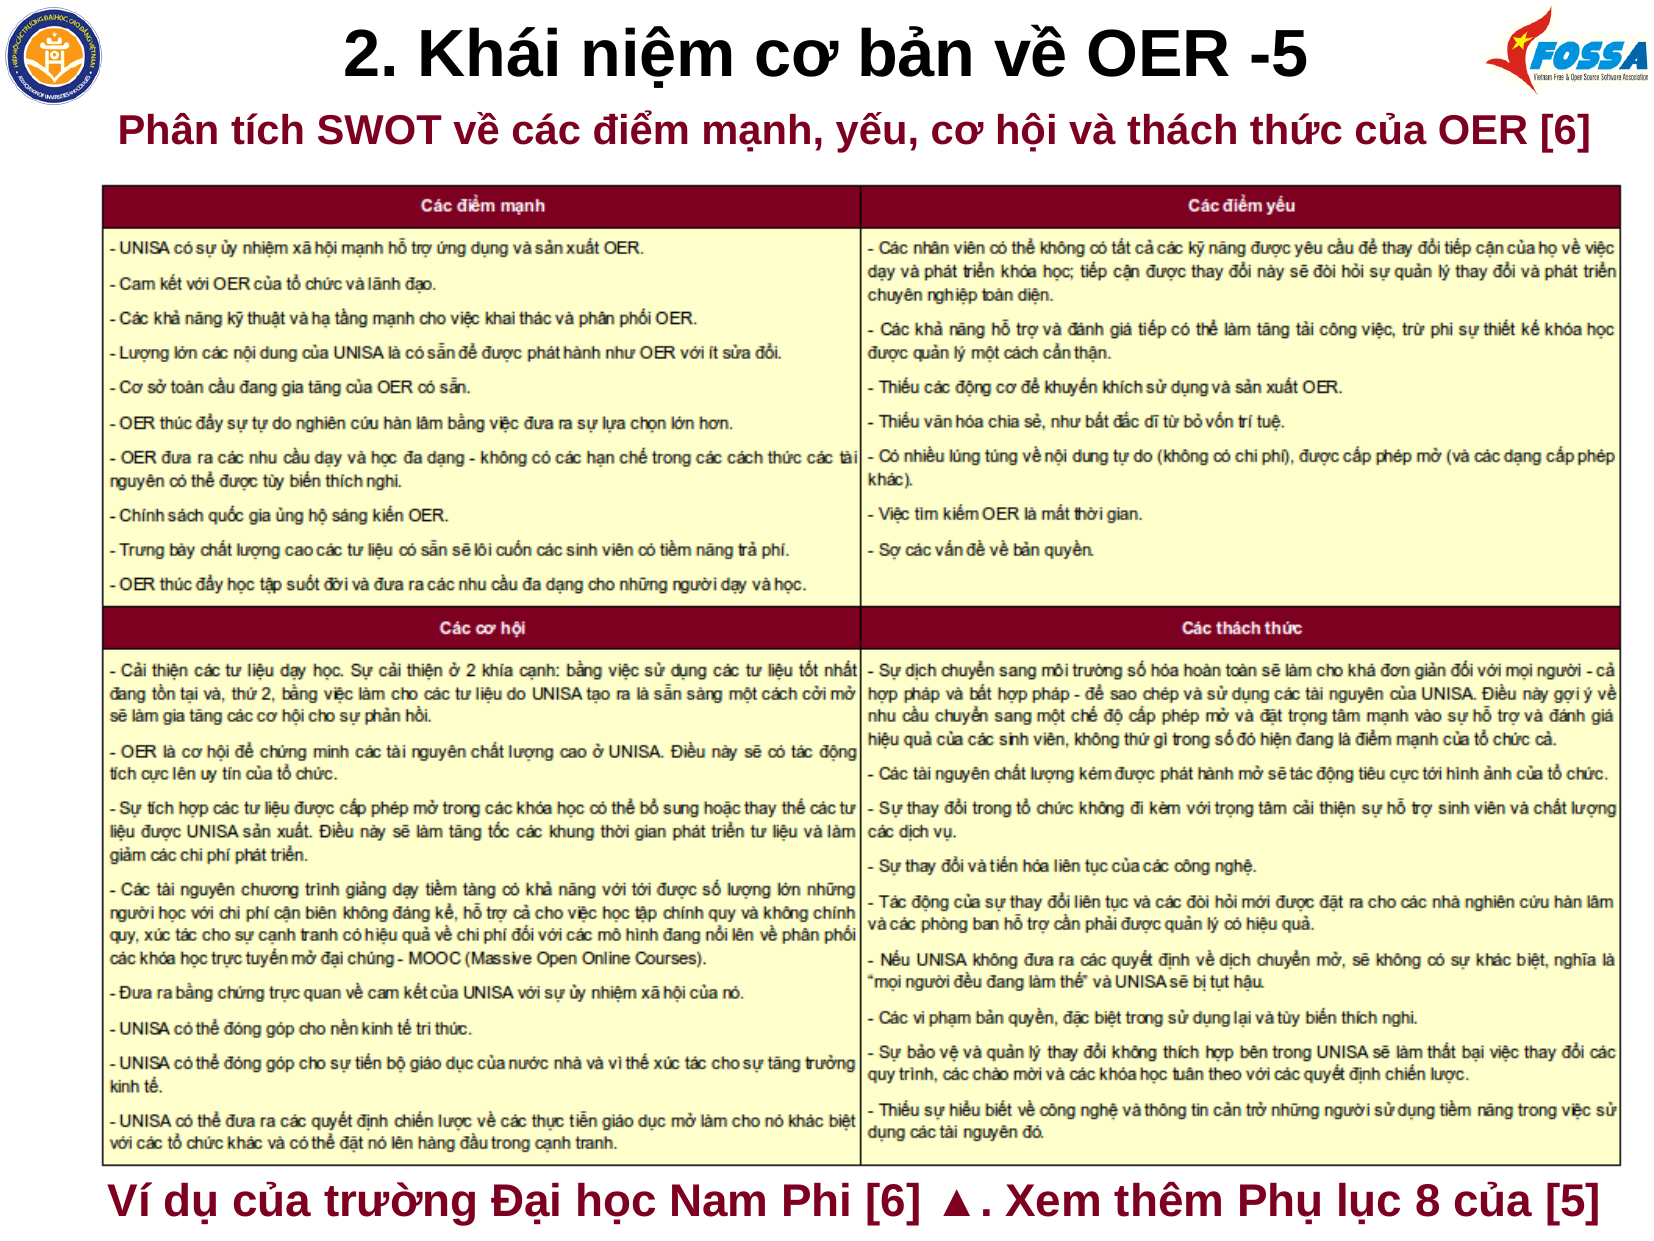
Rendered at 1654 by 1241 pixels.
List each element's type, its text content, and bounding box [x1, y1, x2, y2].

text_box Ví dụ của trường Đại học Nam Phi [6] ▲. Xem thêm Phụ lục 8 của [5] [67, 1167, 1643, 1234]
title 2. Khái niệm cơ bản về OER -5 [107, 15, 1485, 91]
text_box Phân tích SWOT về các điểm mạnh, yếu, cơ hội và thách thức của OER [6] [86, 99, 1623, 162]
picture [1, 5, 107, 107]
picture [1485, 5, 1648, 95]
picture [96, 179, 1626, 1167]
